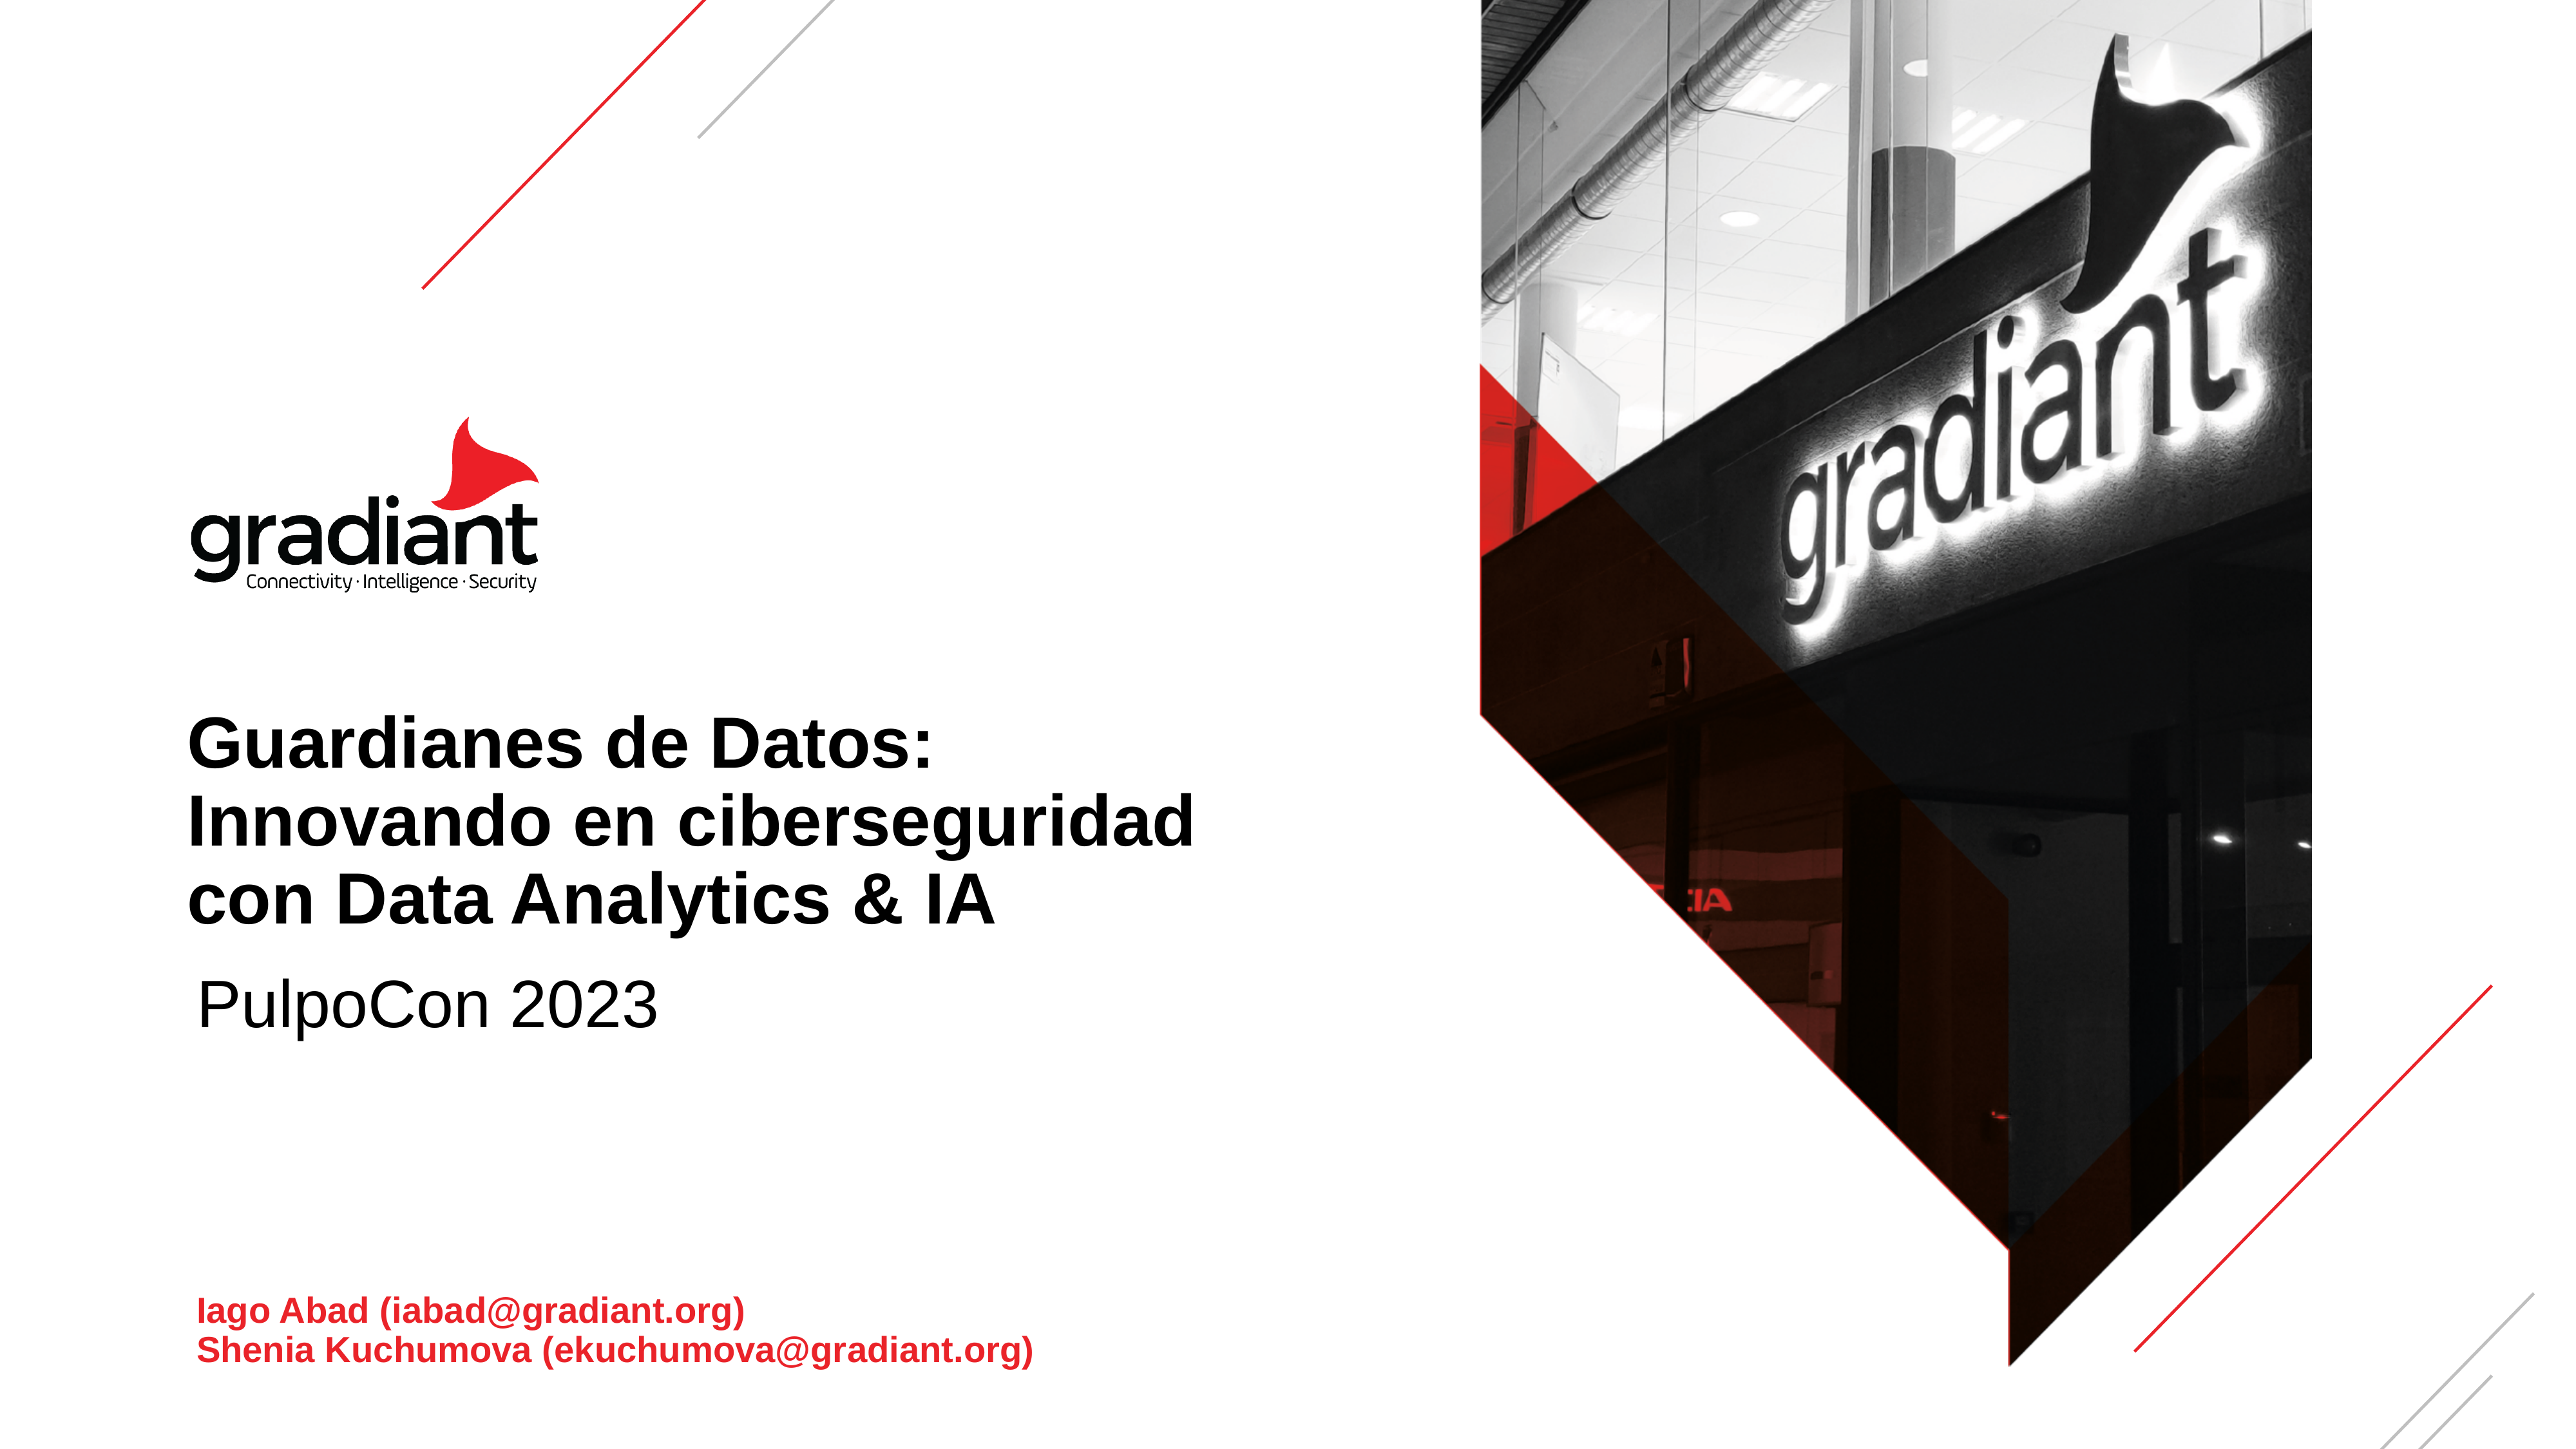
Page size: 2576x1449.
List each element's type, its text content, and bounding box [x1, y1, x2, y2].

title Guardianes de Datos: Innovando en ciberseguridad con Data Analytics & IA [177, 649, 1219, 945]
list PulpoCon 2023 [177, 960, 1219, 1115]
picture [1480, 0, 2312, 1367]
list Iago Abad (iabad@gradiant.org) Shenia Kuchumova (ekuchumova@gradiant.org) [177, 1282, 1288, 1390]
picture [177, 393, 554, 638]
